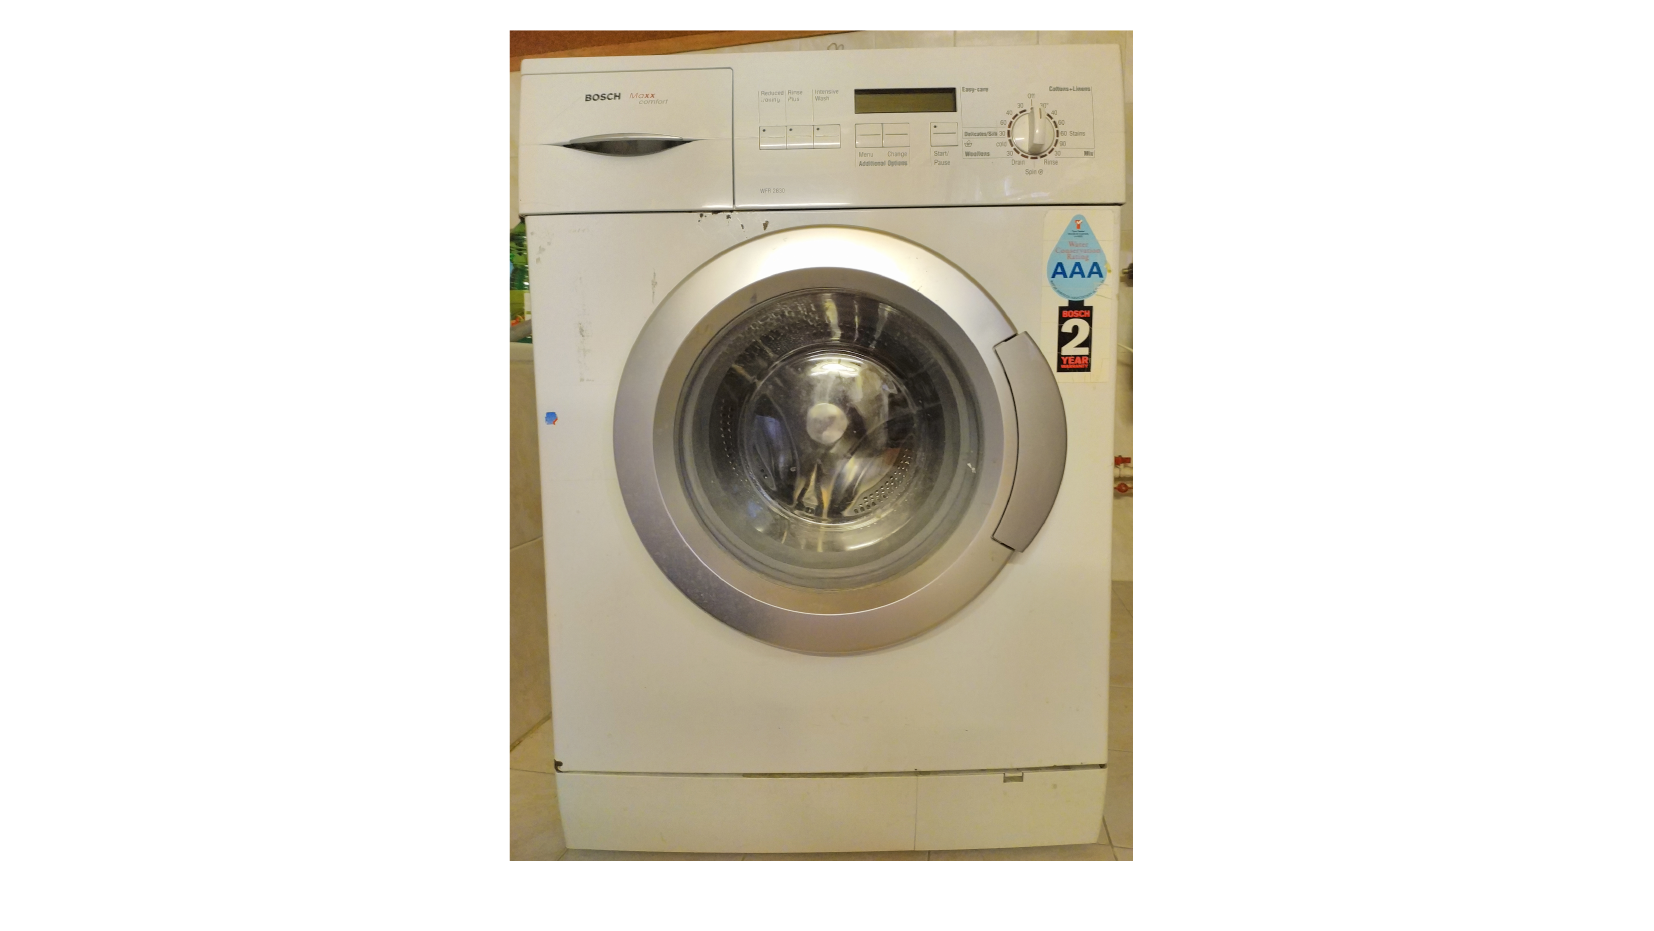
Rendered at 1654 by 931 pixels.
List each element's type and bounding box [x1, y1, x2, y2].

picture [509, 30, 1133, 861]
